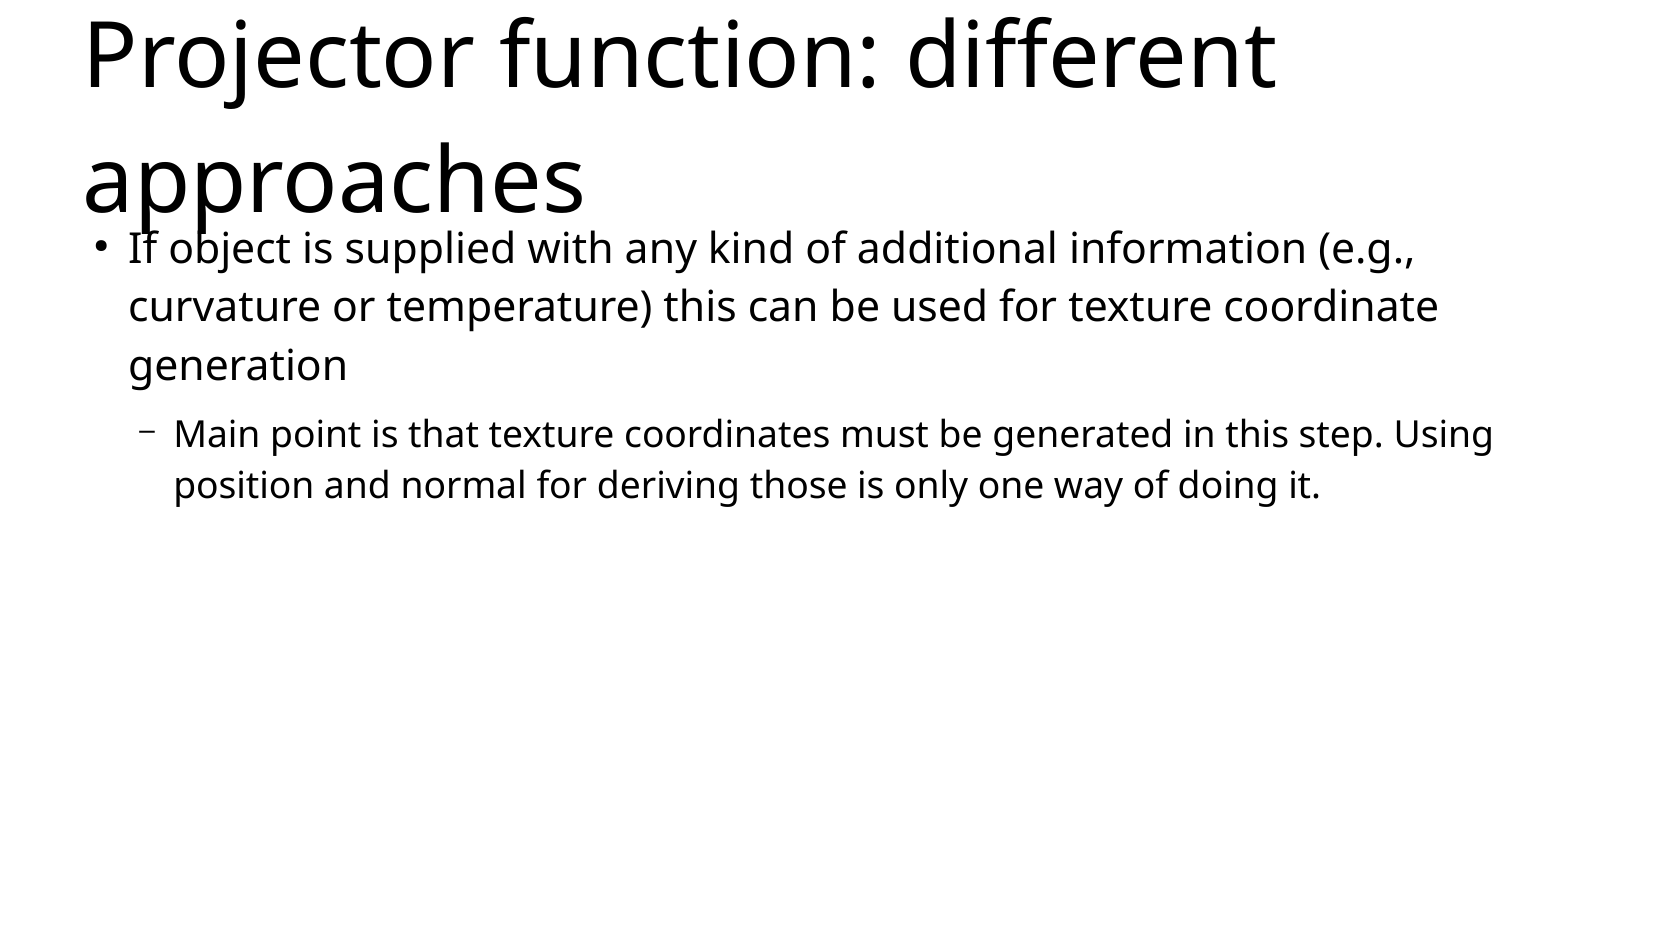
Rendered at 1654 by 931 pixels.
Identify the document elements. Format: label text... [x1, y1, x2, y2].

title Projector function: different approaches [82, 37, 1571, 193]
list If object is supplied with any kind of additional information (e.g., curvature or temperature) this can be used for texture coordinate generation Main point is that texture coordinates must be generated in this step. Using position and normal for deriving those is only one way of doing it. [82, 217, 1571, 511]
